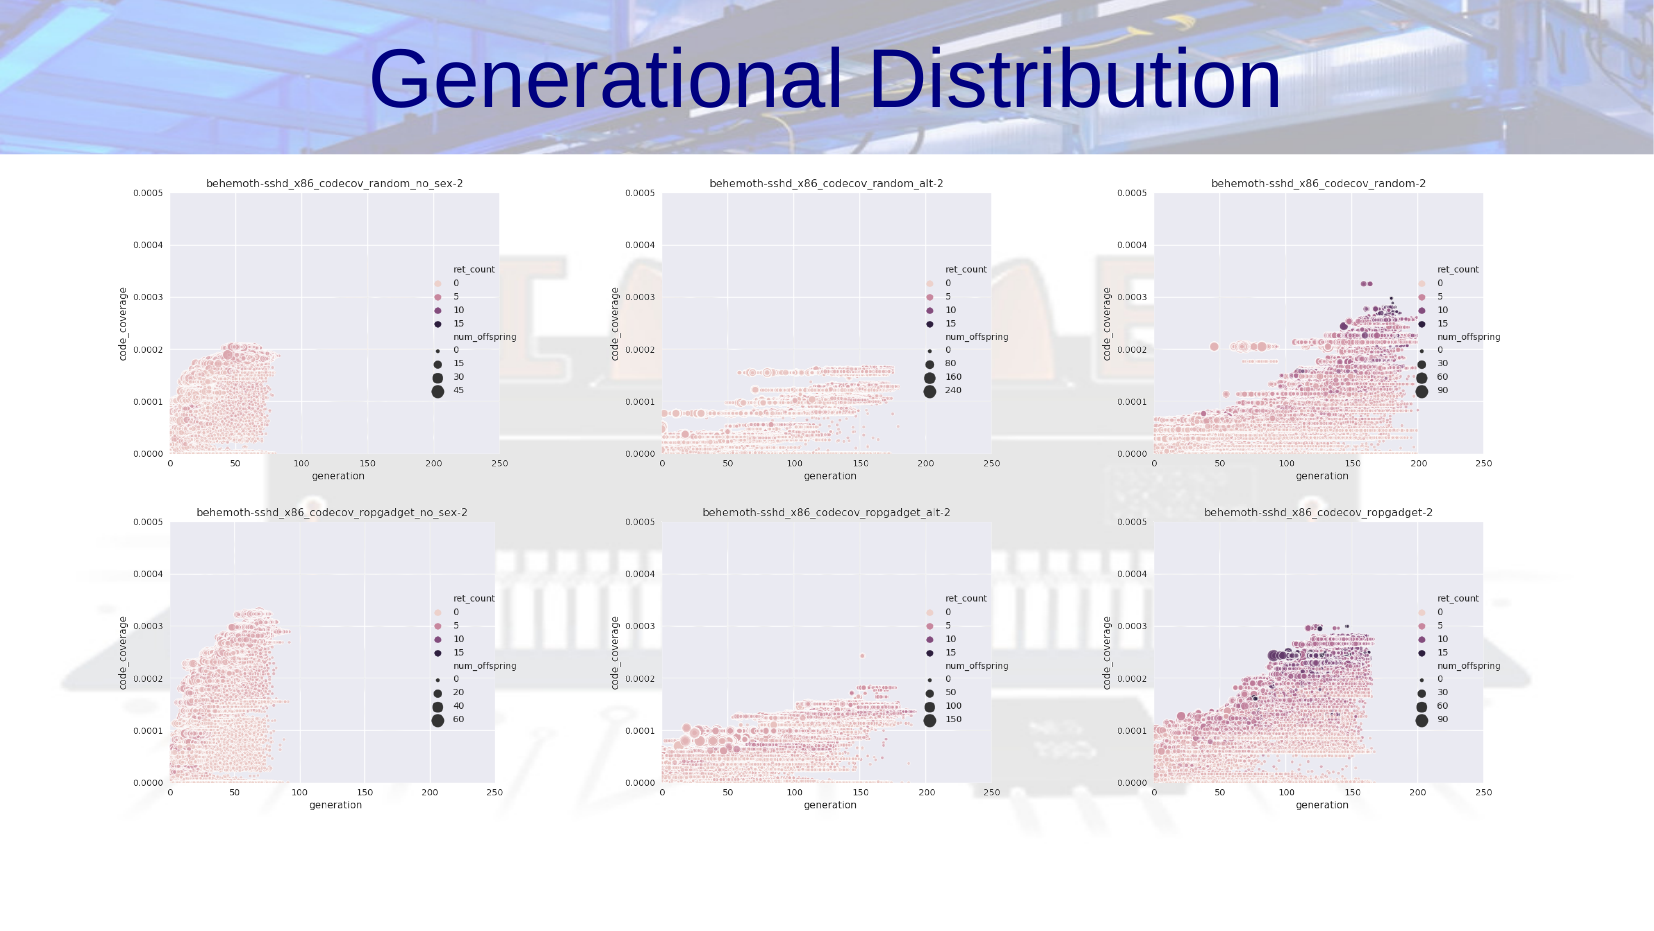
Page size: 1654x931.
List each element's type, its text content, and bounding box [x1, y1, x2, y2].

picture [0, 0, 1654, 931]
title Generational Distribution [82, 37, 1571, 121]
